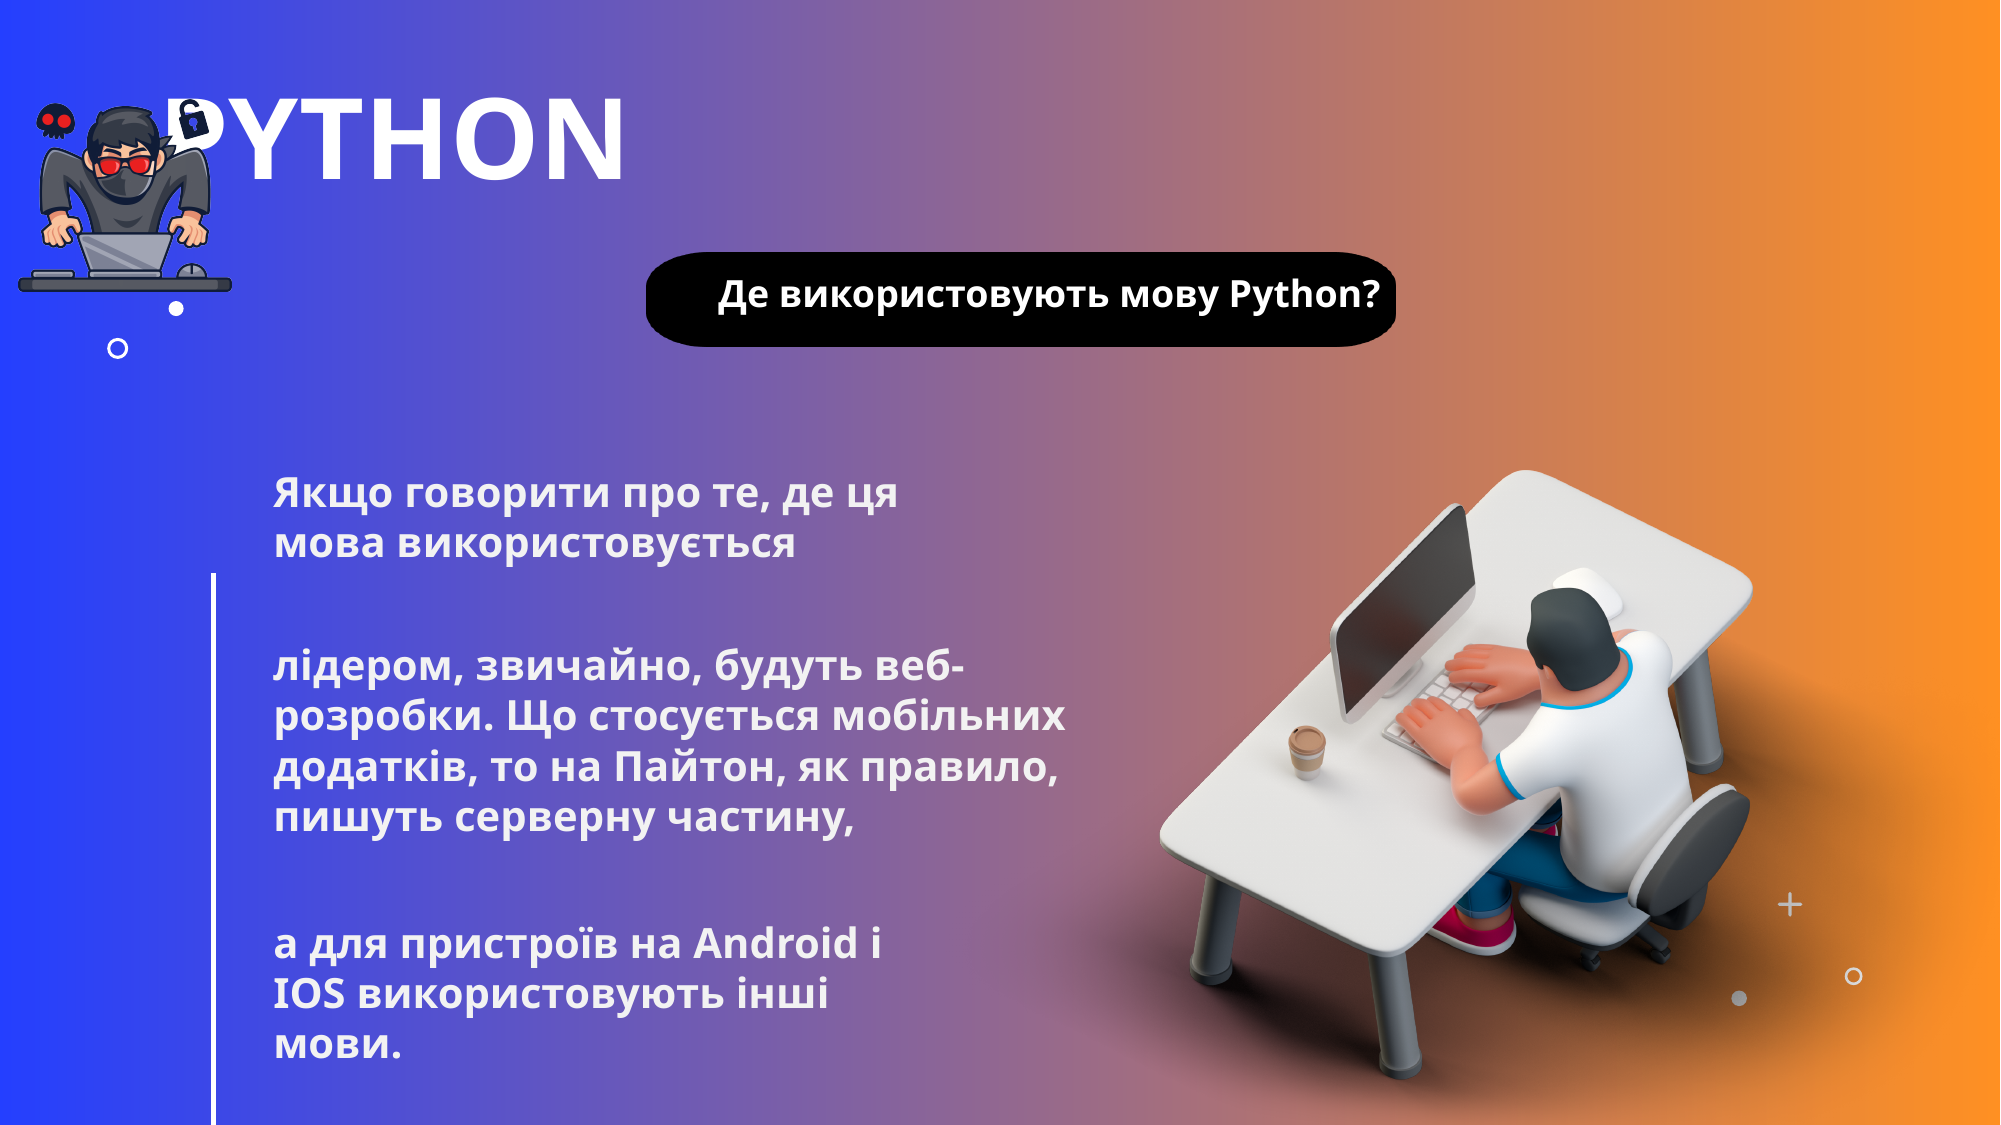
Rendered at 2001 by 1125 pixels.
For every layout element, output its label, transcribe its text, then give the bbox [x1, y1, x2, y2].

picture [646, 252, 1396, 348]
text_box [0, 0, 2000, 1125]
text_box лідером, звичайно, будуть веб-розробки. Що стосується мобільних додатків, то на Пайтон, як правило, пишуть серверну частину, [258, 631, 762, 849]
title Python [143, 58, 1014, 212]
picture [18, 99, 232, 293]
text_box Якщо говорити про те, де ця мова використовується [258, 457, 762, 575]
text_box а для пристроїв на Android і IOS використовують інші мови. [258, 909, 762, 1026]
picture [762, 396, 2000, 1125]
text_box Де використовують мову Python? ​ [703, 262, 1477, 324]
